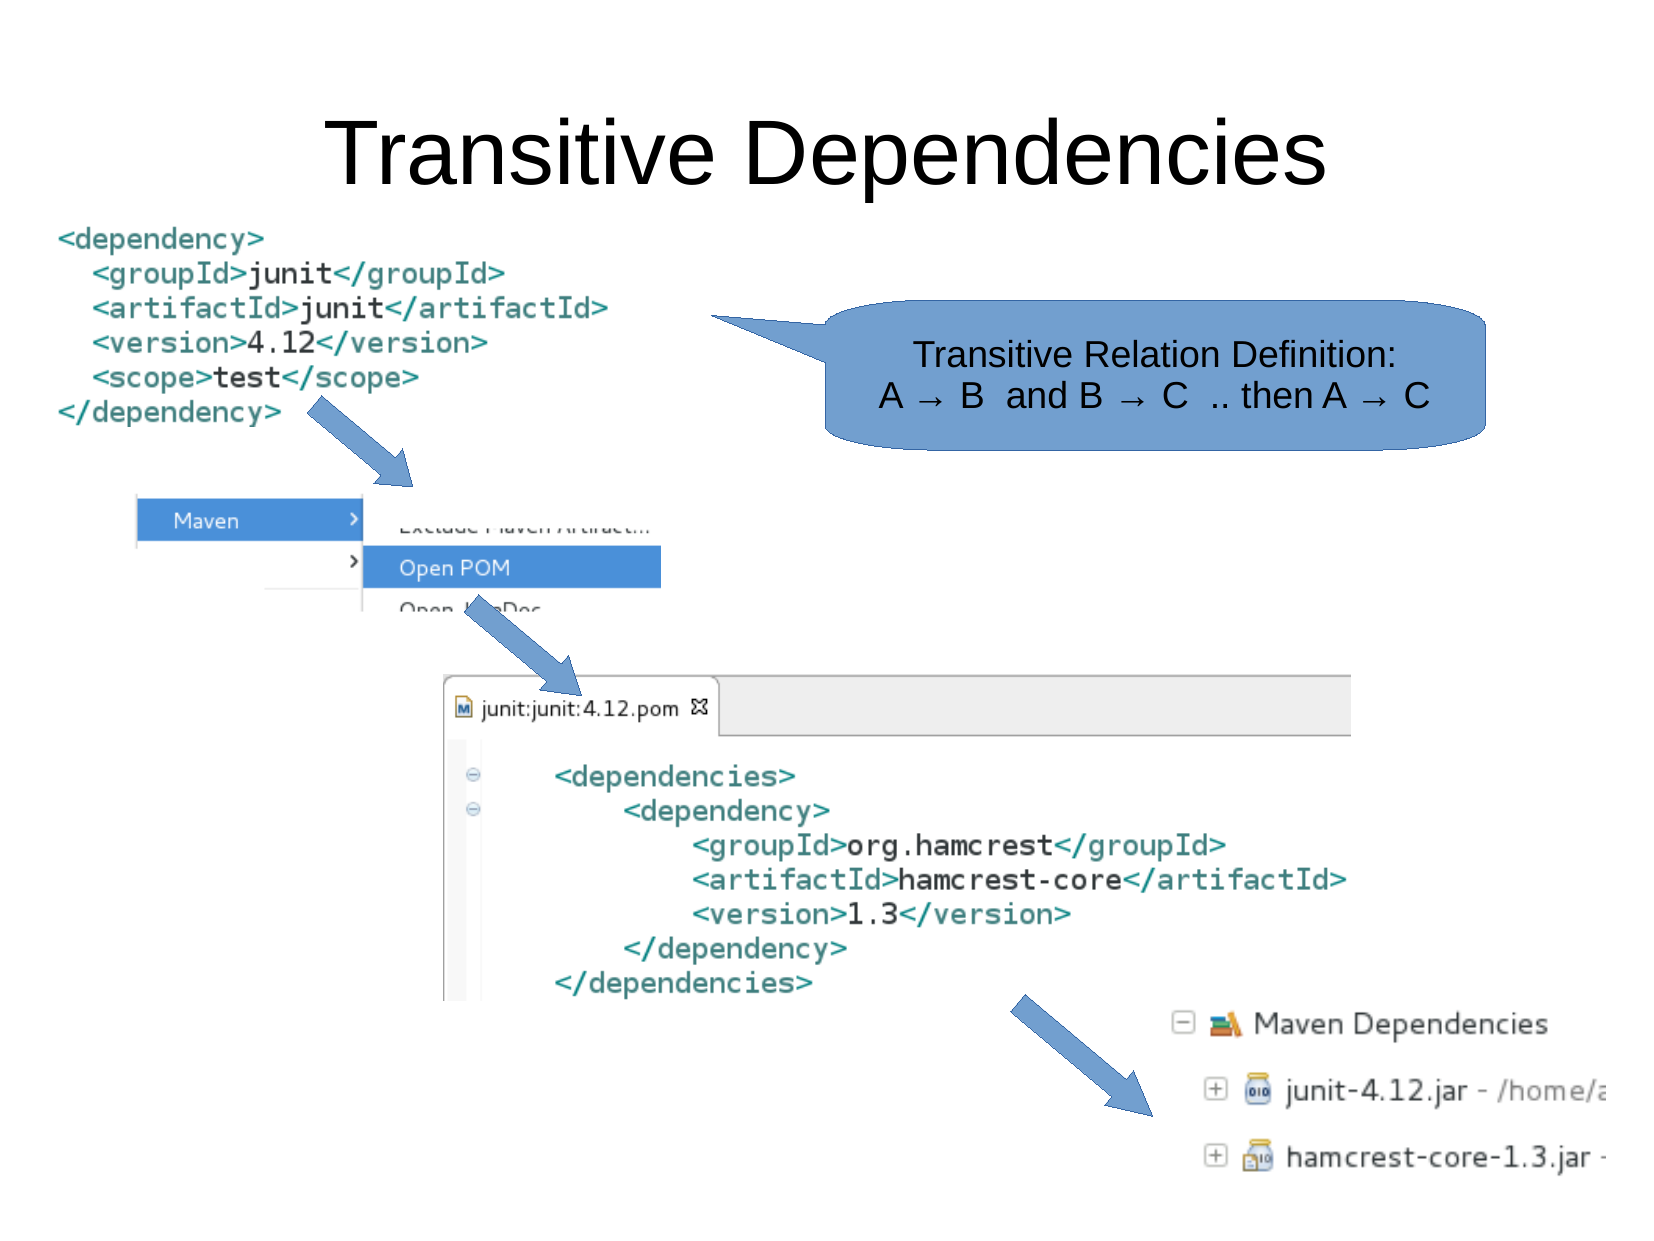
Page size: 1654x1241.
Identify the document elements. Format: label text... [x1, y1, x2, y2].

picture [130, 491, 661, 616]
text_box [464, 594, 582, 696]
picture [45, 224, 611, 427]
text_box Transitive Relation Definition: A → B and B → C .. then A → C [711, 300, 1486, 451]
text_box [1010, 994, 1153, 1117]
title Transitive Dependencies [82, 49, 1571, 257]
picture [443, 674, 1606, 1190]
text_box [307, 395, 413, 487]
